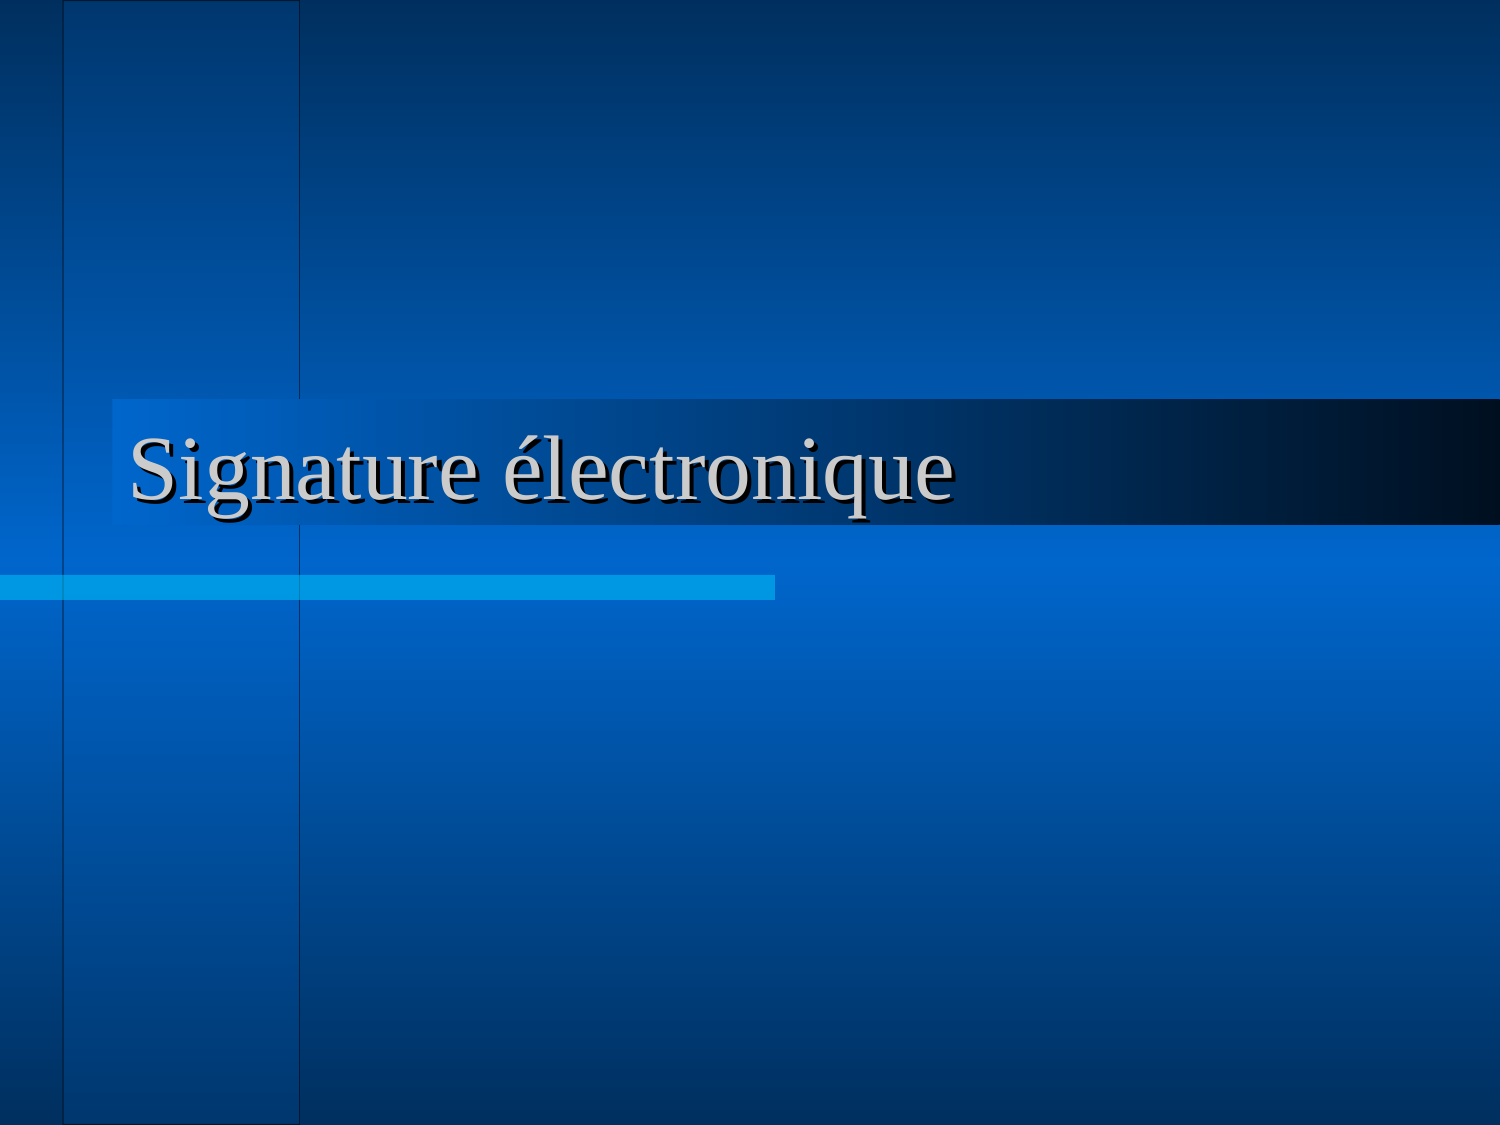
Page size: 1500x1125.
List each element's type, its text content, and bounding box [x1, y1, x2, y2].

title Signature électronique [112, 374, 1388, 563]
